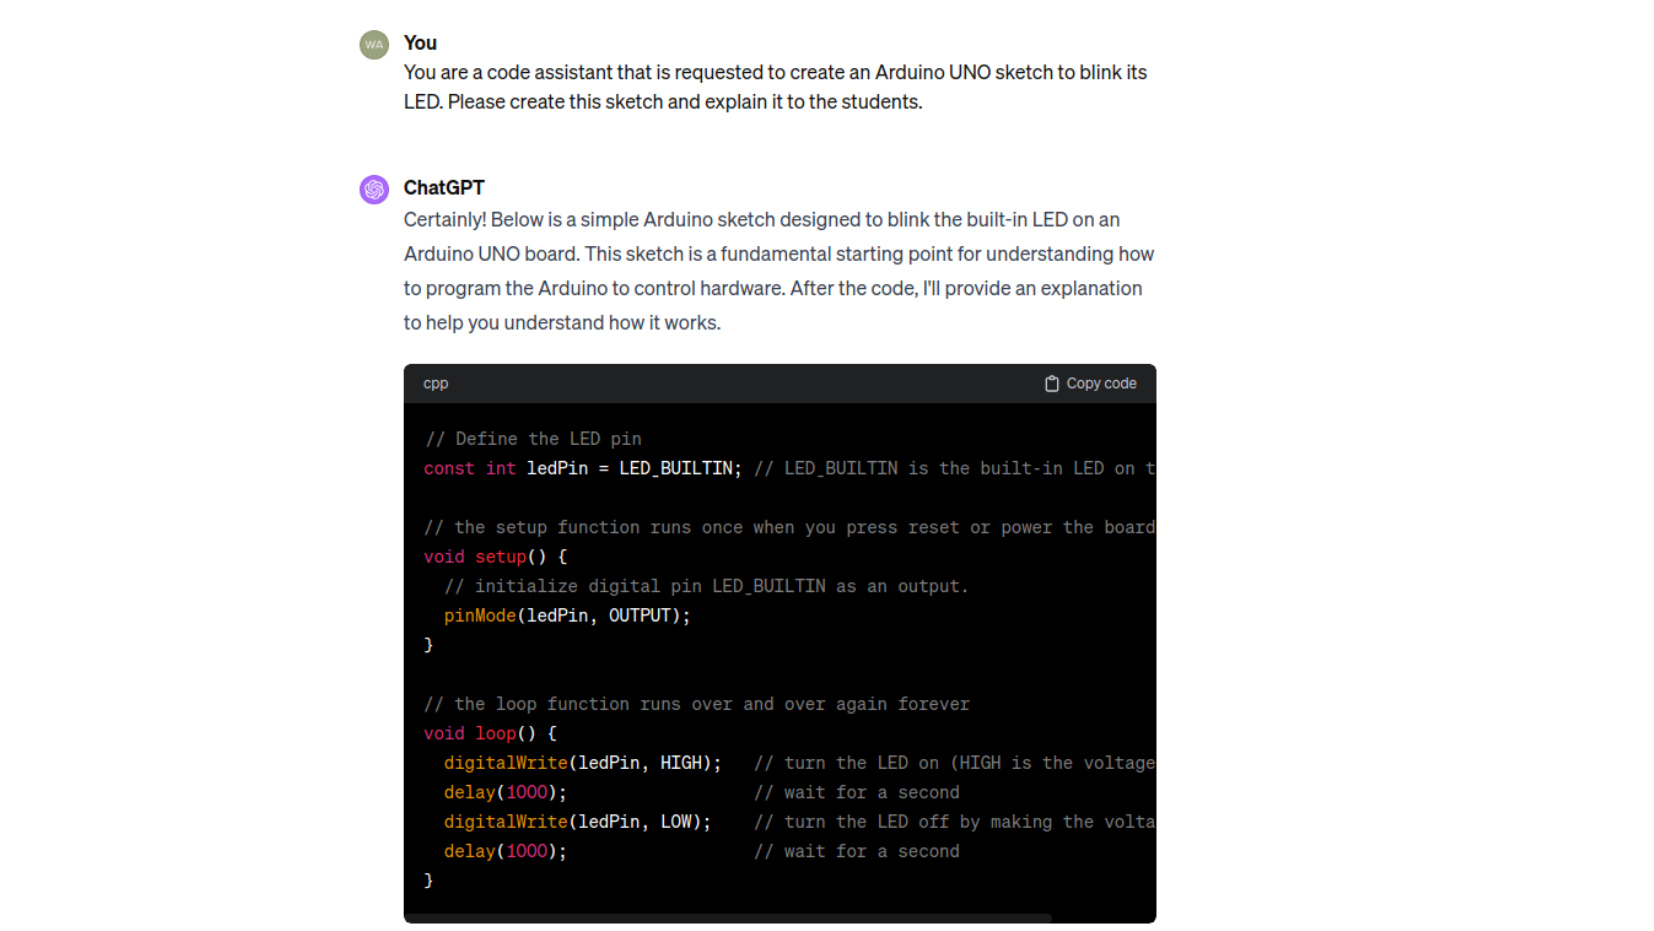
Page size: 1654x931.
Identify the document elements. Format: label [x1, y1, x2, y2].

picture [356, 29, 1175, 931]
